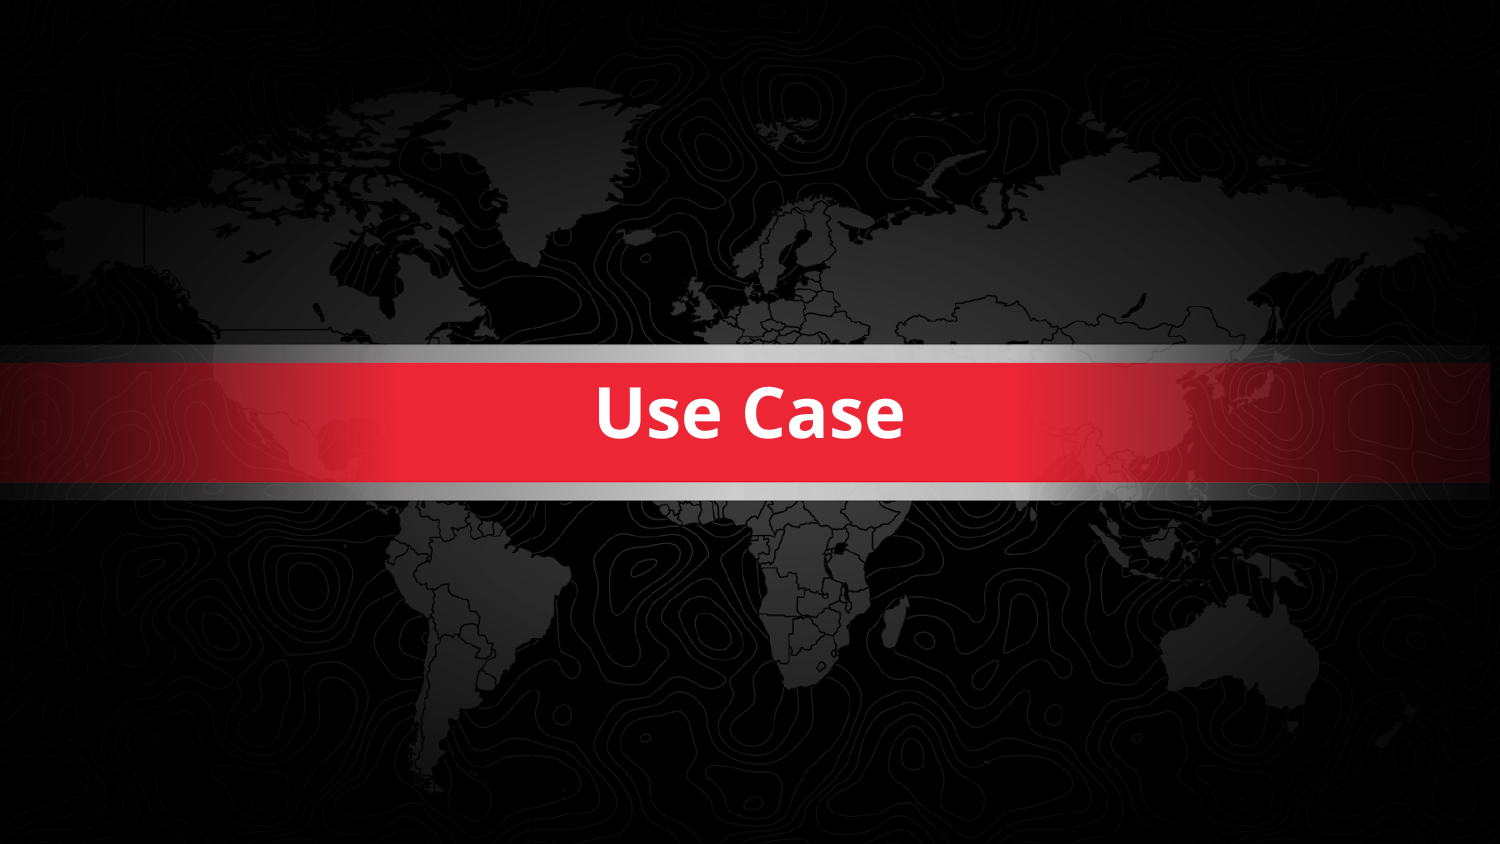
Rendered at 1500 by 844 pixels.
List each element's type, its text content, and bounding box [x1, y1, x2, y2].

picture [0, 0, 1500, 844]
text_box Use Case [135, 352, 1365, 510]
